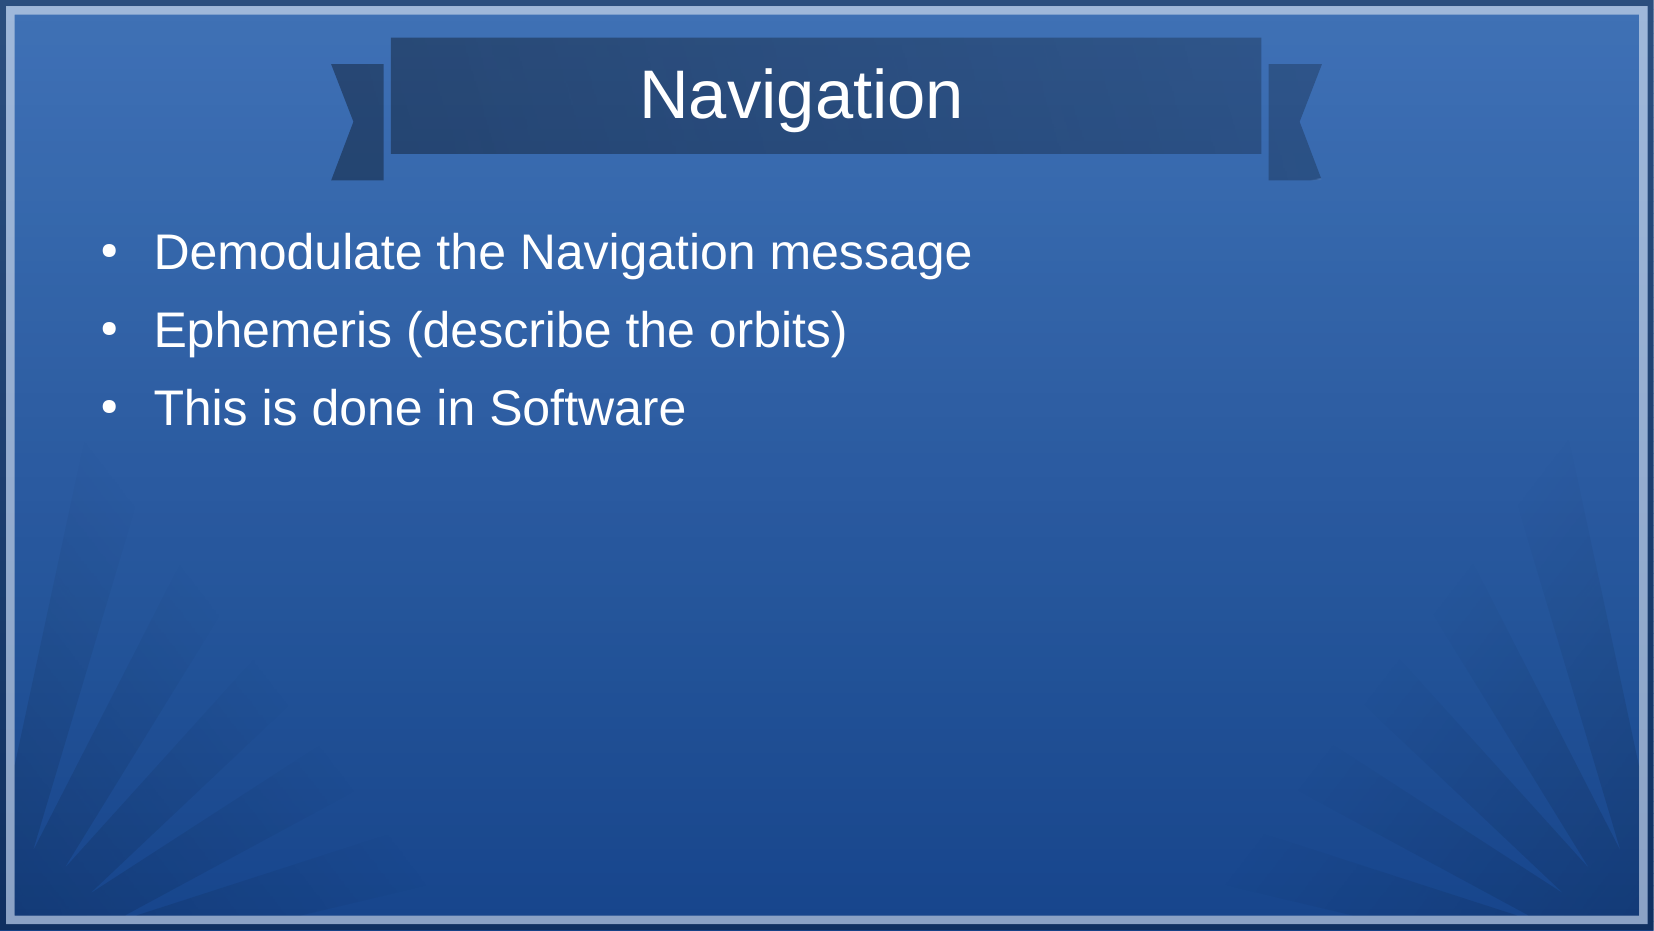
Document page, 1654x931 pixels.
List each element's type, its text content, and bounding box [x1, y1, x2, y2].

list Demodulate the Navigation message Ephemeris (describe the orbits) This is done in Software [82, 224, 1571, 848]
title Navigation [389, 35, 1264, 154]
